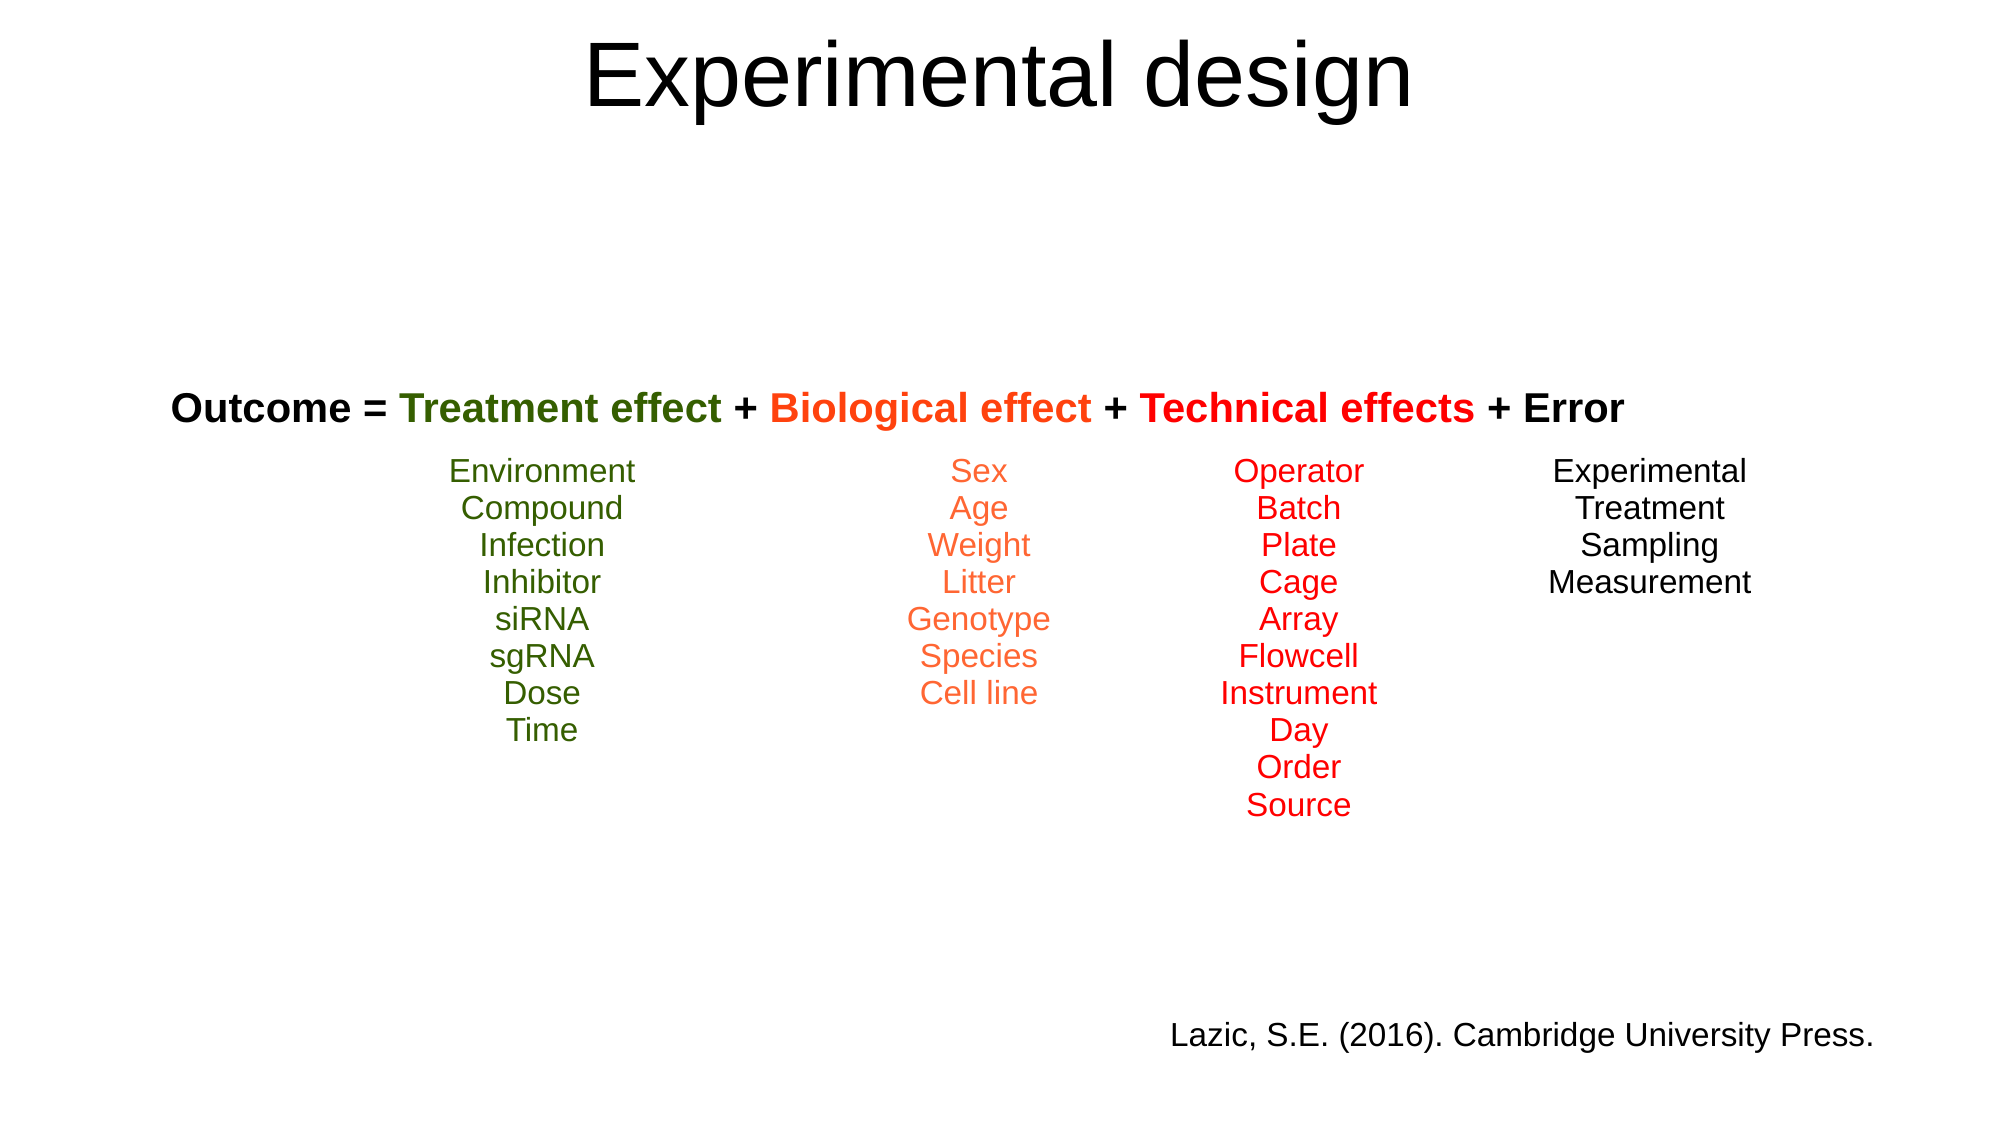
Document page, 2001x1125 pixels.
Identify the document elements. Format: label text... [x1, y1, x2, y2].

text_box Environment Compound Infection Inhibitor siRNA sgRNA Dose Time [433, 445, 686, 843]
text_box Sex Age Weight Litter Genotype Species Cell line [892, 445, 1094, 795]
text_box Lazic, S.E. (2016). Cambridge University Press. [1155, 1008, 2000, 1120]
list Outcome = Treatment effect + Biological effect + Technical effects + Error [99, 384, 1900, 476]
text_box Operator Batch Plate Cage Array Flowcell Instrument Day Order Source [1205, 445, 1423, 938]
text_box Experimental Treatment Sampling Measurement [1533, 445, 1804, 652]
title Experimental design [99, 23, 1900, 127]
